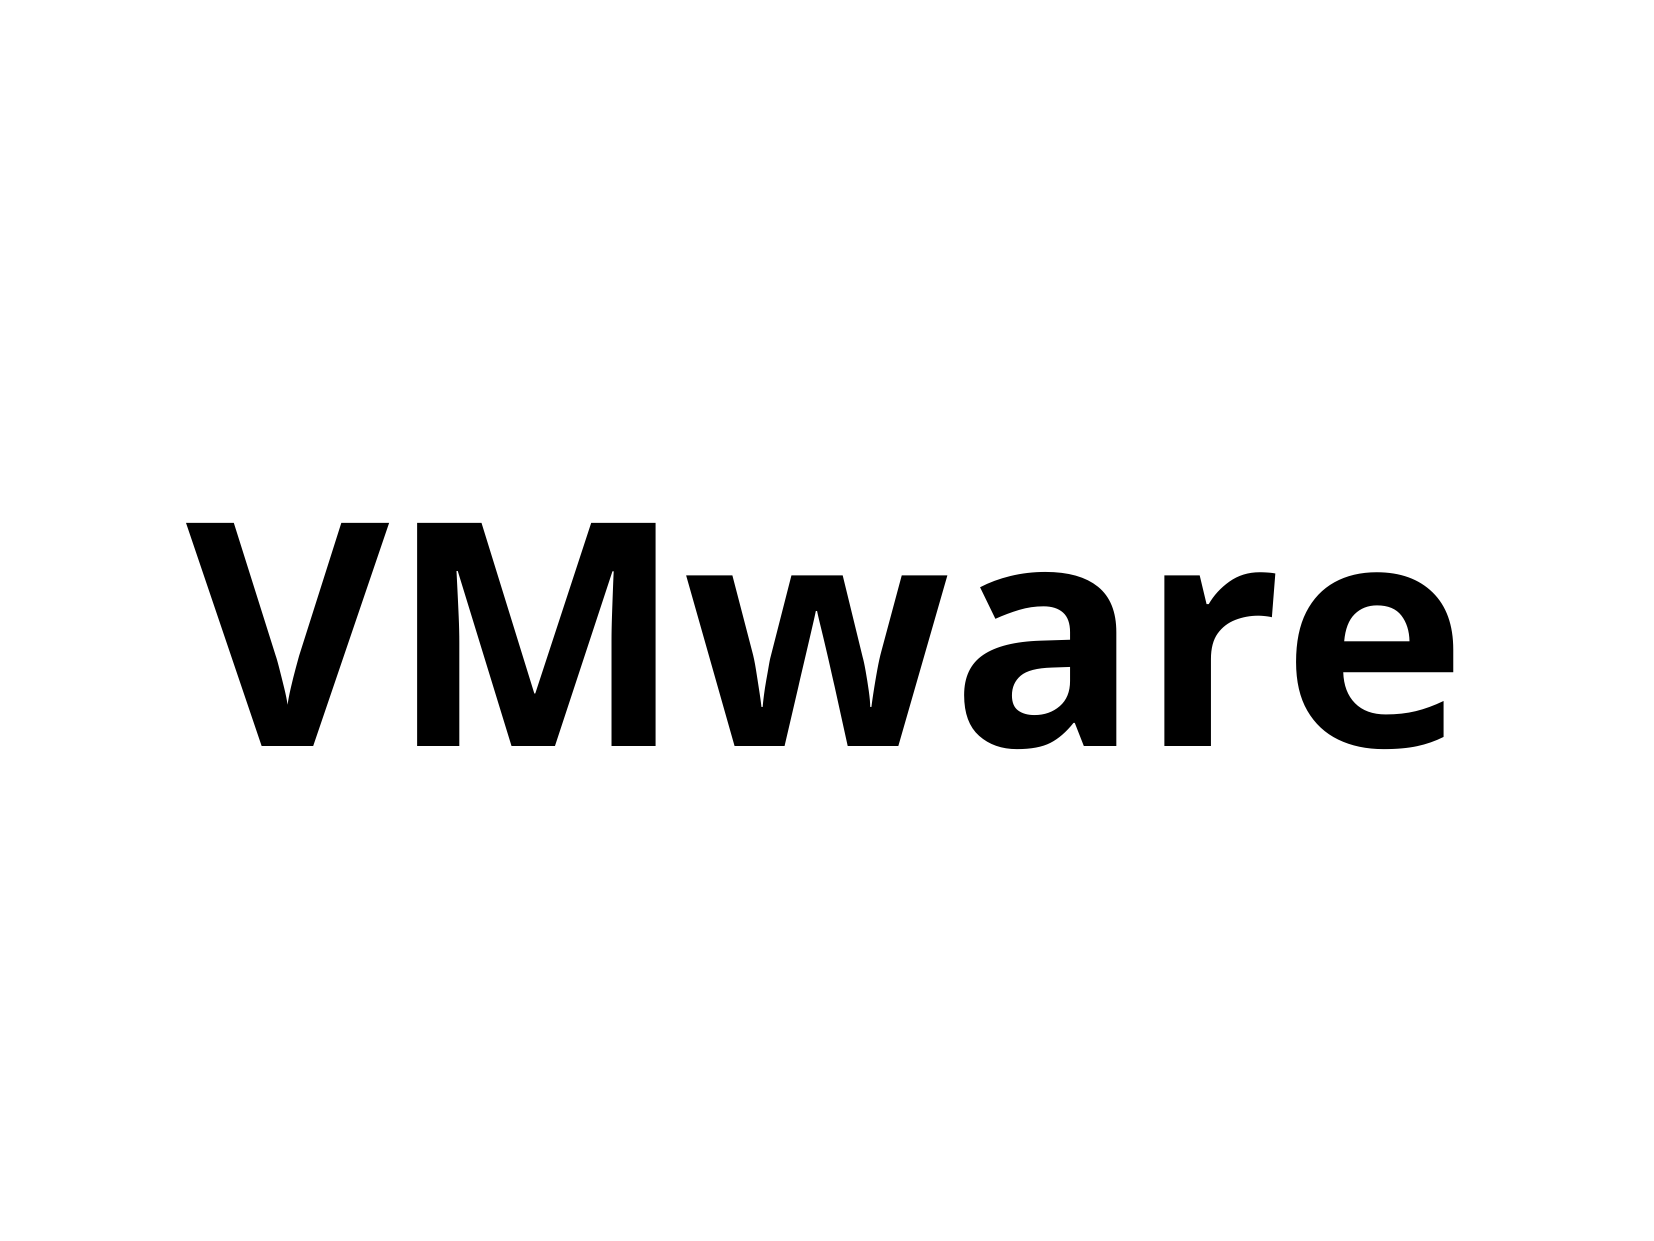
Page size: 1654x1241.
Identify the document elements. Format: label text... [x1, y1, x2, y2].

title VMware [82, 49, 1571, 1201]
